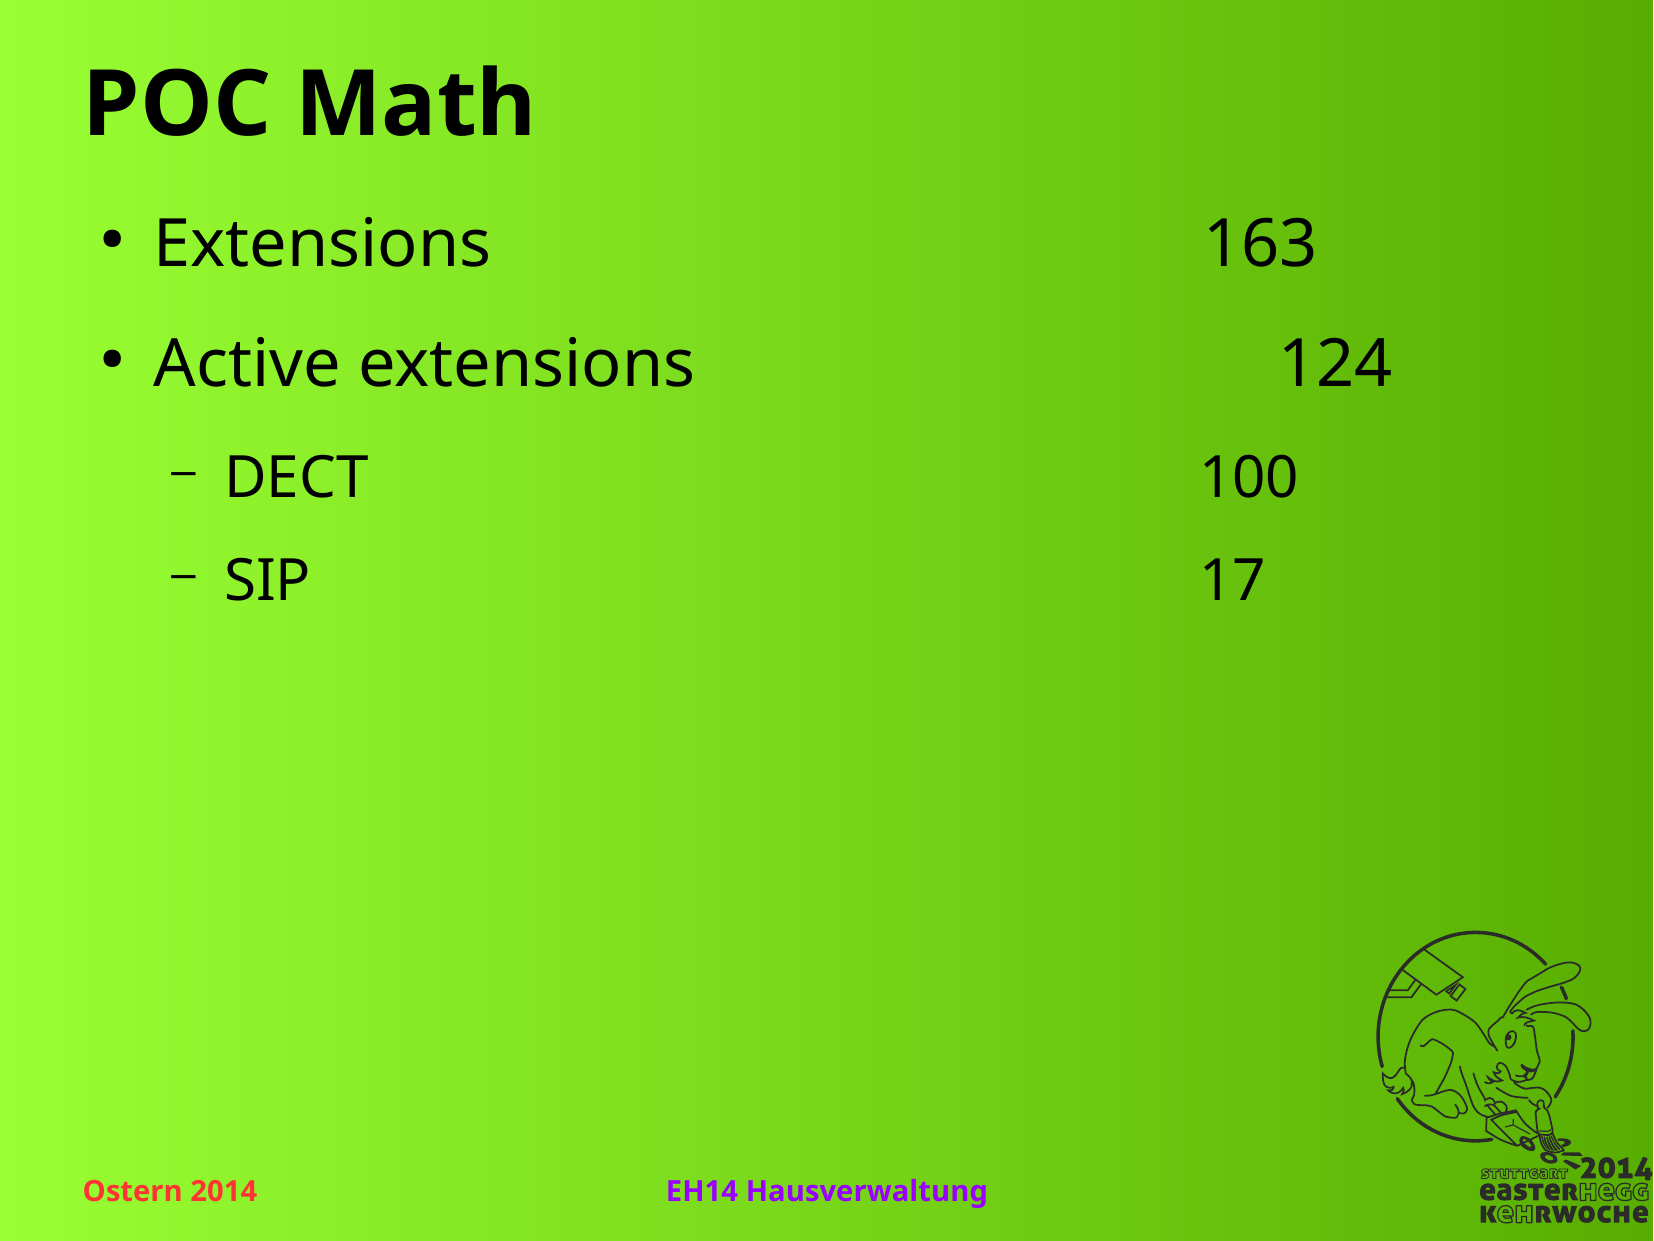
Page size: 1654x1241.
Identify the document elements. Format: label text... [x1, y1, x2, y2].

list Extensions 163 Active extensions 124 DECT 100 SIP 17 [82, 195, 1571, 1131]
title POC Math [82, 49, 1571, 151]
title Party Stats [77, 0, 81, 1240]
